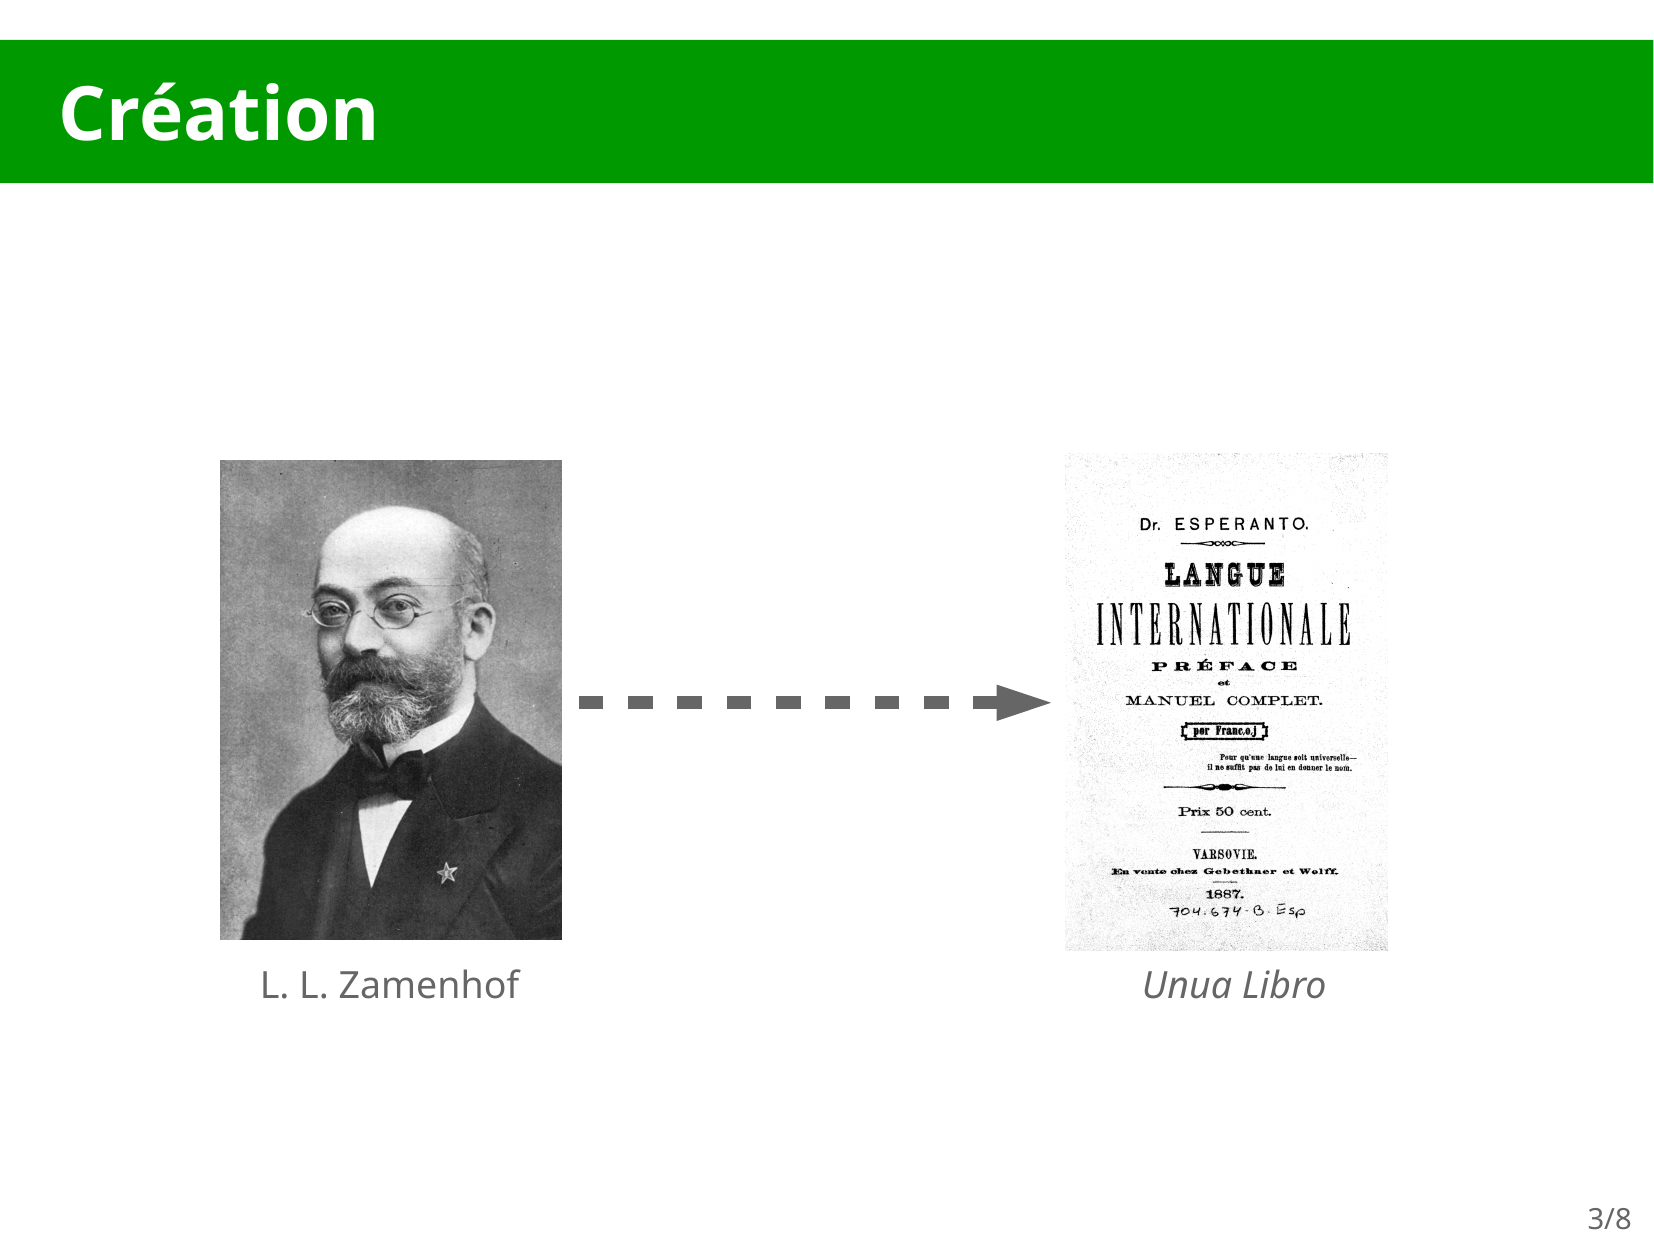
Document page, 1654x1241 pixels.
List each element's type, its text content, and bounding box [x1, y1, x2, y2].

title Création [0, 39, 1654, 184]
picture [220, 460, 562, 940]
text_box Unua Libro [1068, 950, 1400, 1010]
text_box <number>/8 [1446, 1191, 1647, 1241]
text_box L. L. Zamenhof [224, 950, 556, 1010]
picture [1065, 453, 1388, 951]
